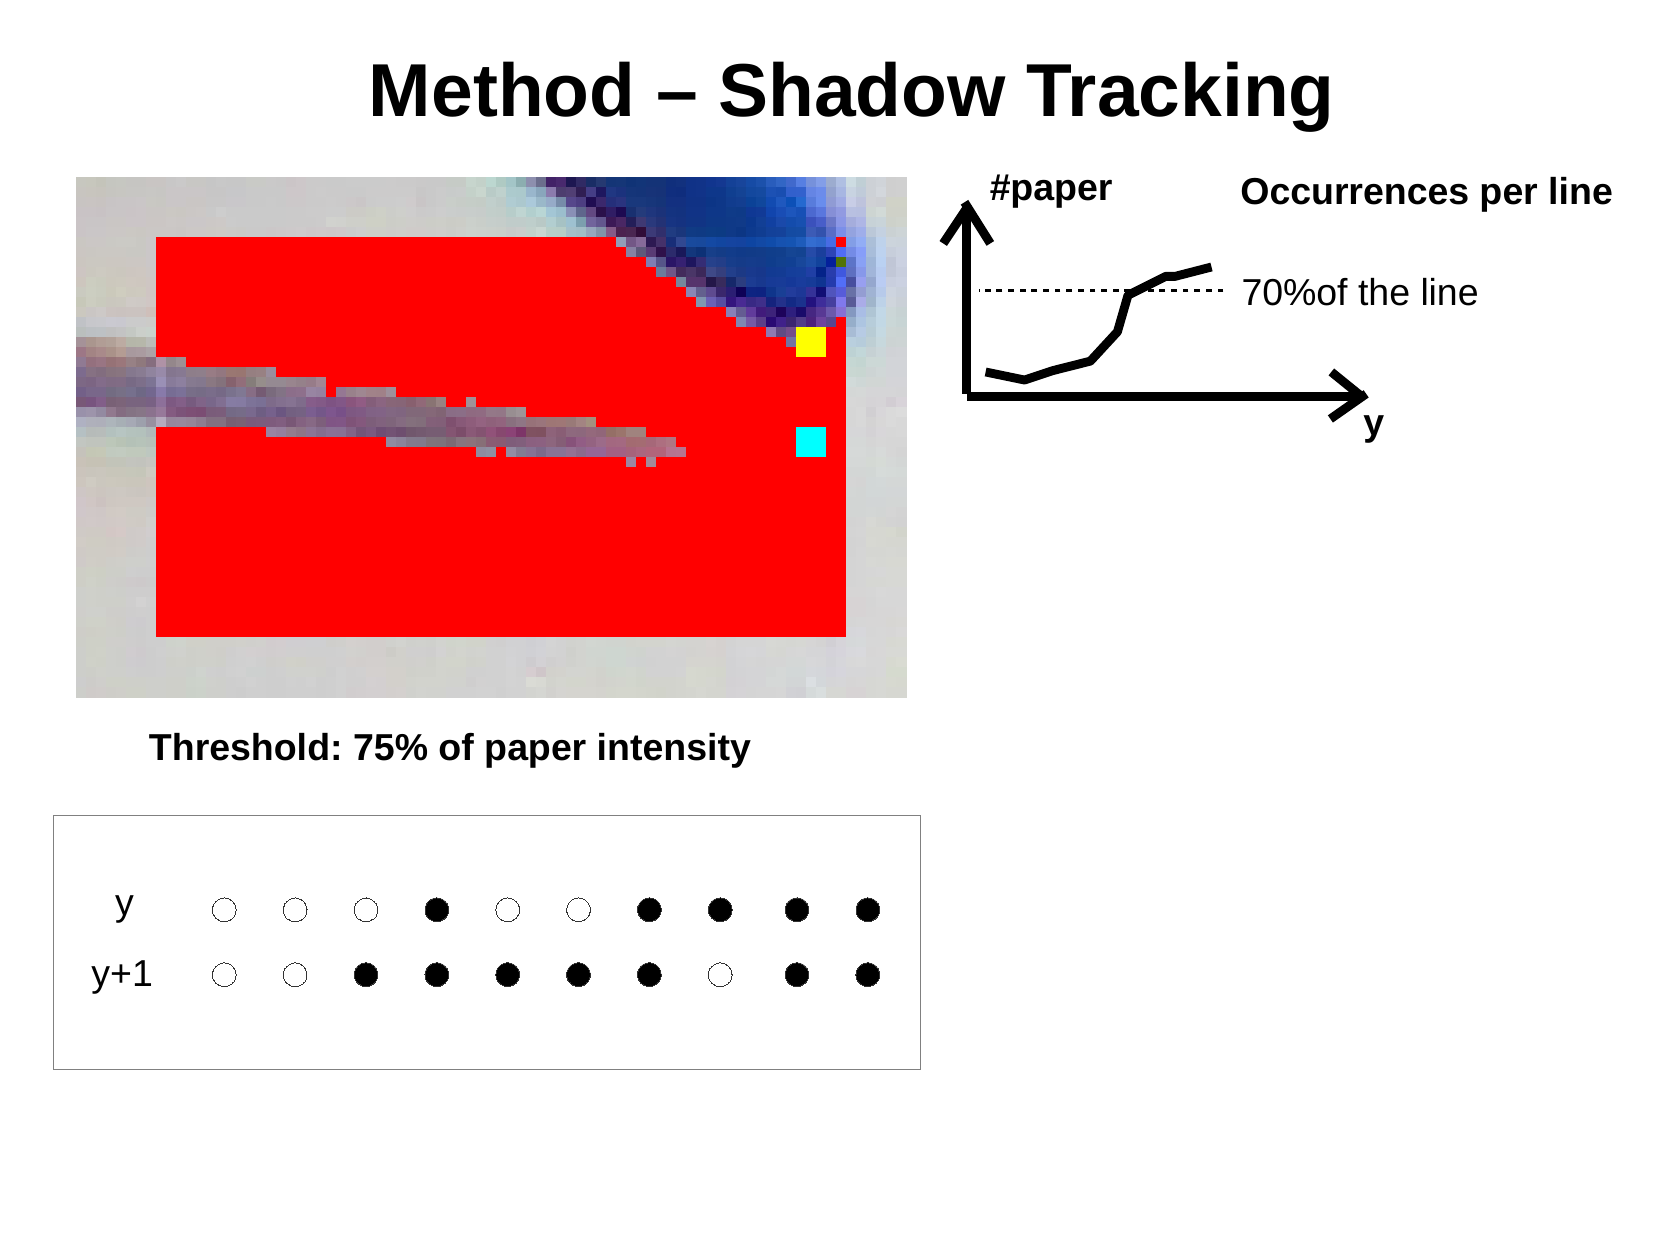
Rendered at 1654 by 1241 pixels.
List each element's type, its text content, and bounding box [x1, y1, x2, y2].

text_box [708, 962, 733, 987]
picture [76, 177, 907, 698]
text_box Method – Shadow Tracking [354, 41, 1350, 141]
text_box #paper [975, 159, 1147, 217]
text_box y+1 [76, 945, 168, 1002]
text_box [566, 897, 591, 922]
text_box [855, 962, 880, 987]
text_box [785, 962, 809, 987]
text_box [425, 897, 449, 922]
text_box [212, 897, 237, 922]
text_box [354, 962, 378, 987]
text_box [785, 897, 809, 922]
text_box 70%of the line [1222, 259, 1522, 326]
text_box [495, 962, 520, 987]
text_box [495, 897, 520, 922]
text_box Occurrences per line [1221, 158, 1636, 225]
text_box [708, 897, 733, 922]
text_box Threshold: 75% of paper intensity [129, 714, 771, 781]
text_box [212, 962, 237, 987]
text_box [566, 962, 591, 987]
text_box [637, 962, 662, 987]
text_box y [100, 874, 149, 932]
text_box [637, 897, 662, 922]
text_box [424, 962, 449, 987]
text_box [354, 897, 378, 922]
text_box [283, 897, 308, 922]
text_box [856, 897, 880, 922]
text_box y [1348, 394, 1412, 451]
text_box [283, 962, 307, 987]
